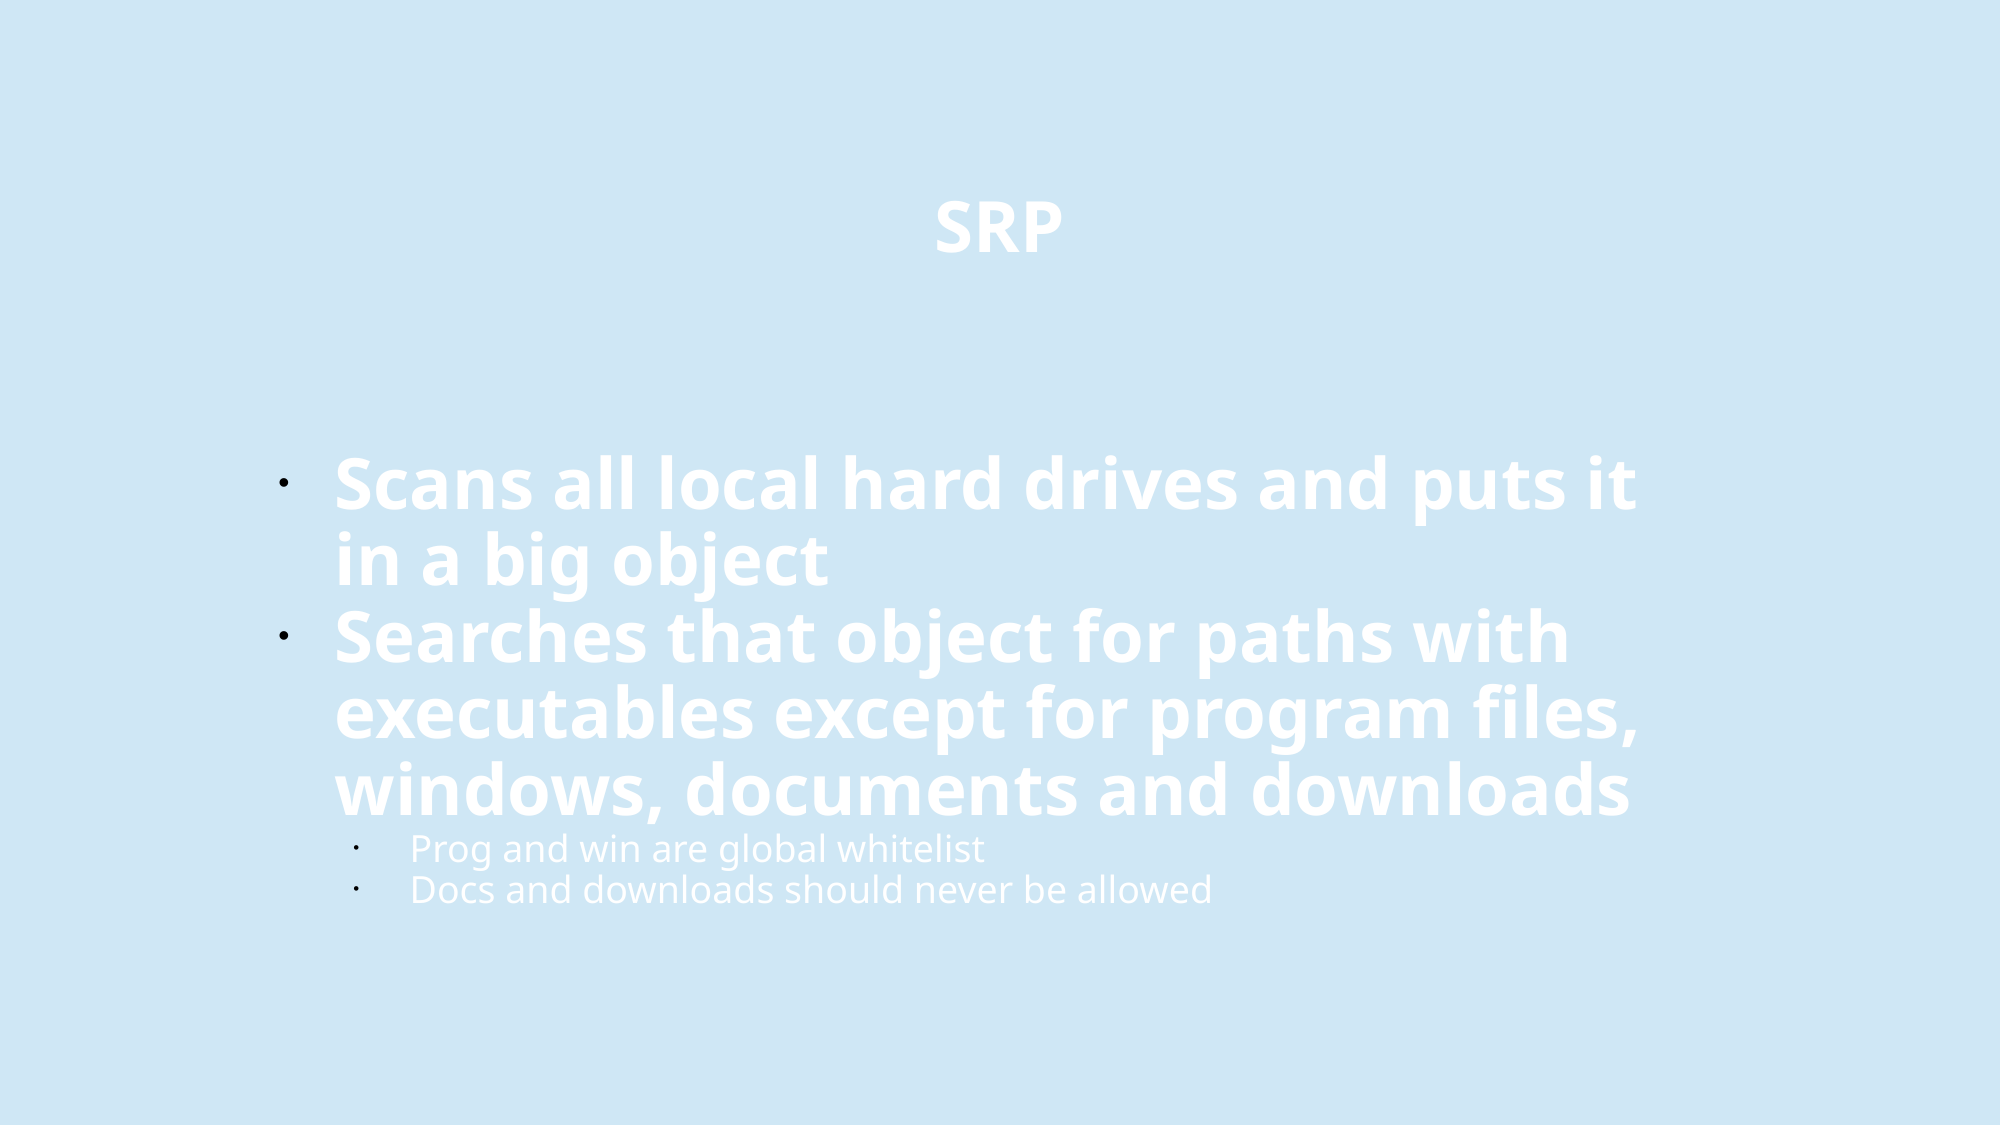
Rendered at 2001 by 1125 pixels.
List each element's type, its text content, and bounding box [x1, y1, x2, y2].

title SRP [261, 184, 1739, 576]
subtitle Scans all local hard drives and puts it in a big object Searches that object for paths with executables except for program files, windows, documents and downloads Prog and win are global whitelist Docs and downloads should never be allowed [263, 440, 1741, 946]
